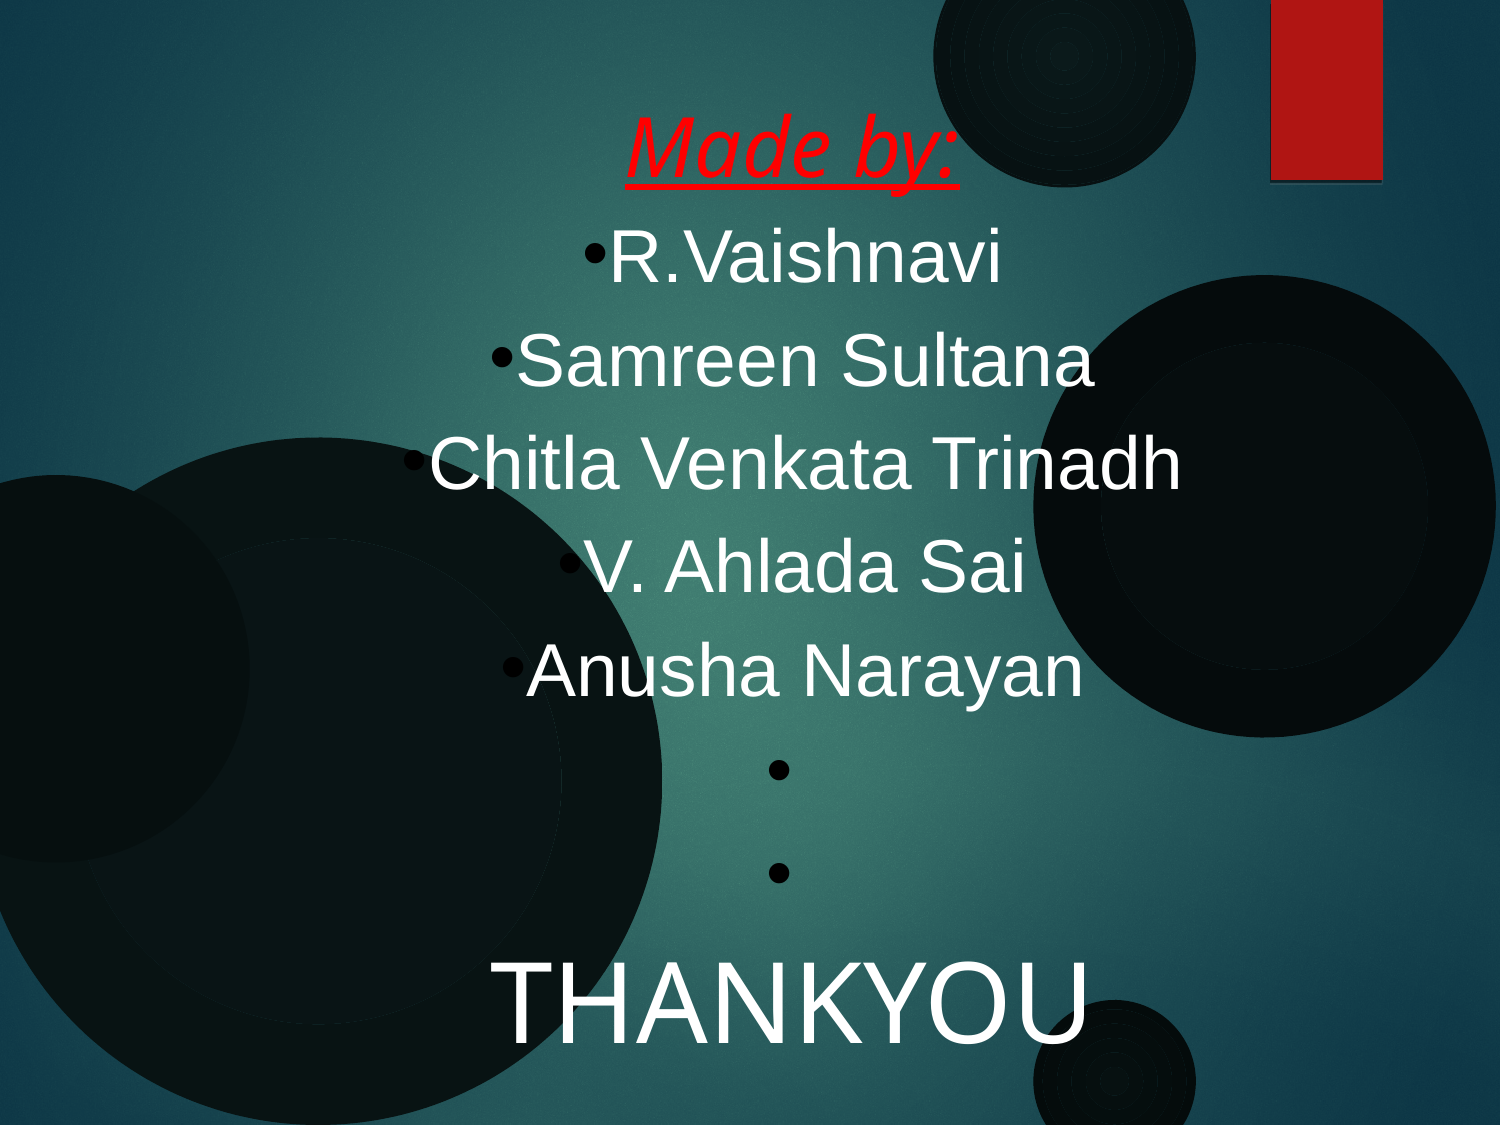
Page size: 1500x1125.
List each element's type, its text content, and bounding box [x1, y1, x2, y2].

text_box Made by: R.Vaishnavi Samreen Sultana Chitla Venkata Trinadh V. Ahlada Sai Anusha Narayan THANKYOU [222, 87, 1363, 1125]
